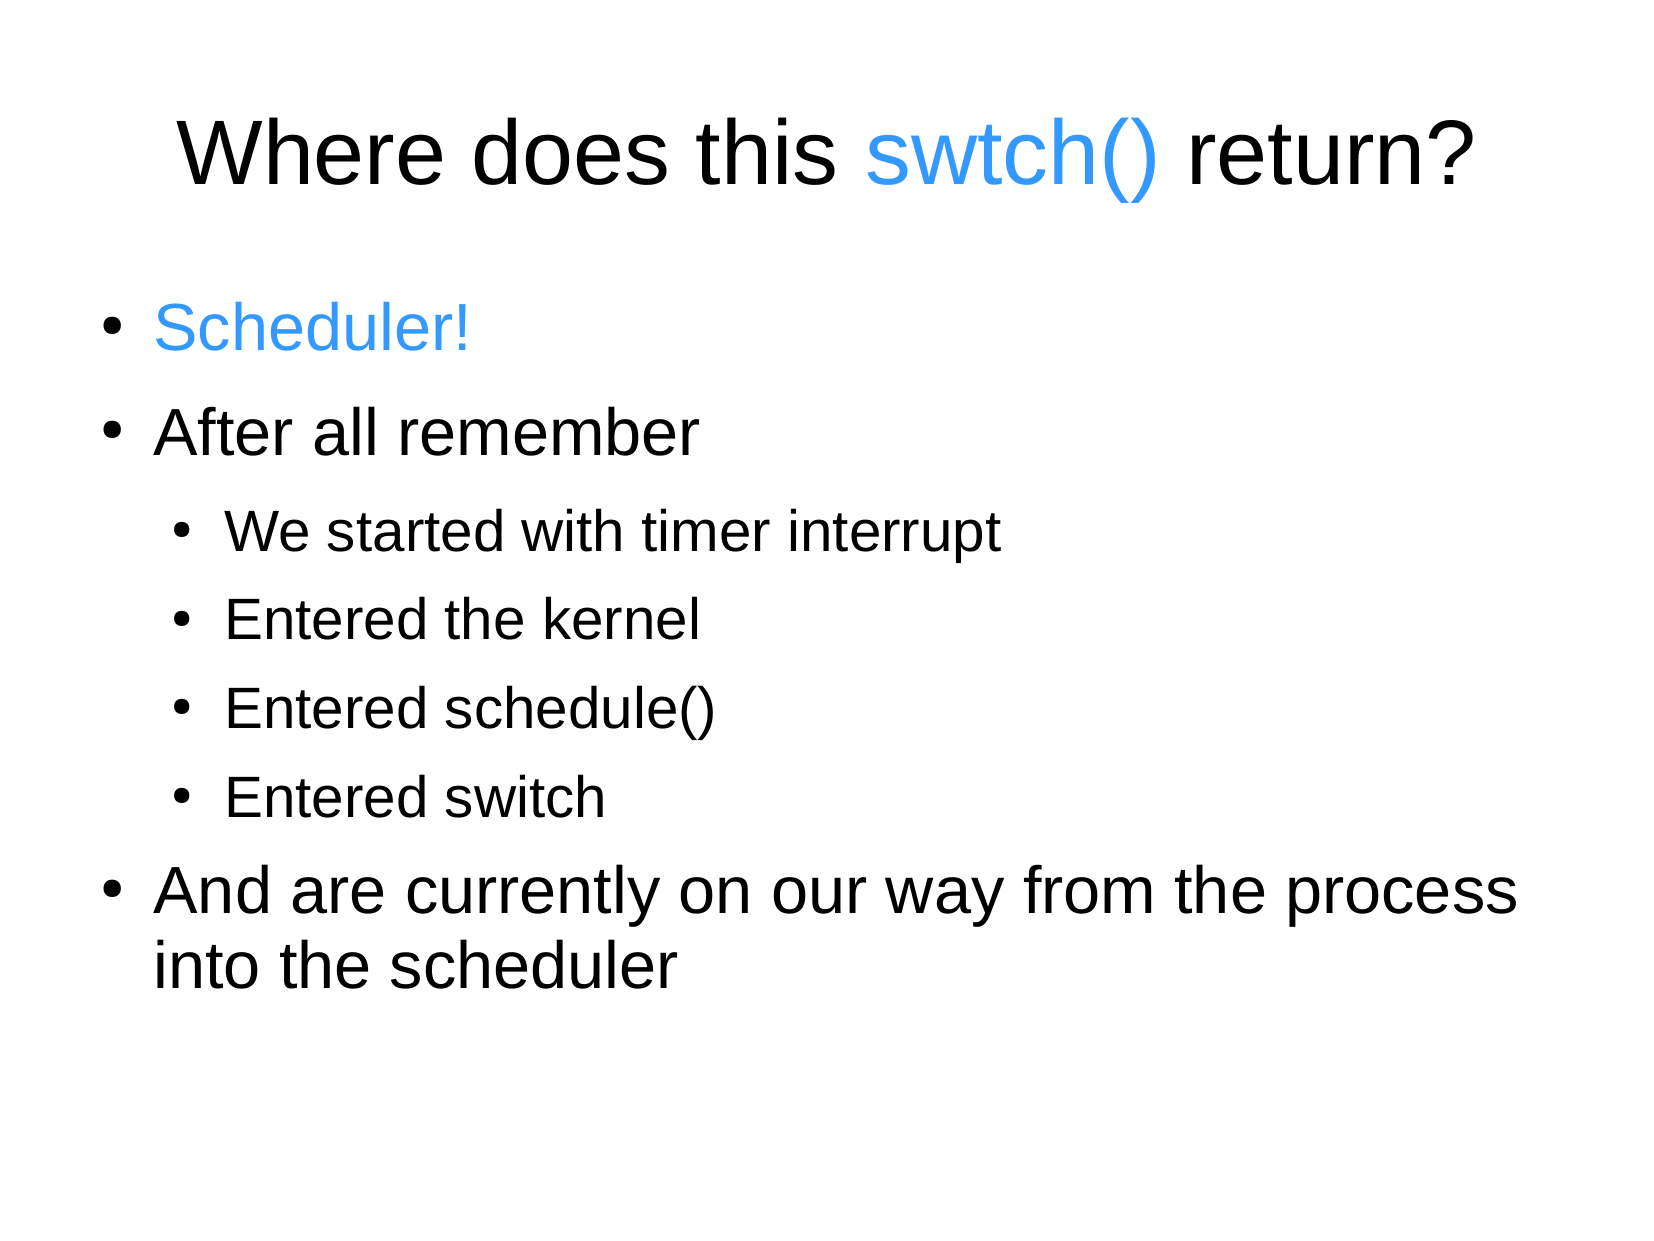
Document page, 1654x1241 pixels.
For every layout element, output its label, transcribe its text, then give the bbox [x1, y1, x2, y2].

list Scheduler! After all remember We started with timer interrupt Entered the kernel Entered schedule() Entered switch And are currently on our way from the process into the scheduler [82, 290, 1571, 1010]
title Where does this swtch() return? [82, 49, 1571, 257]
